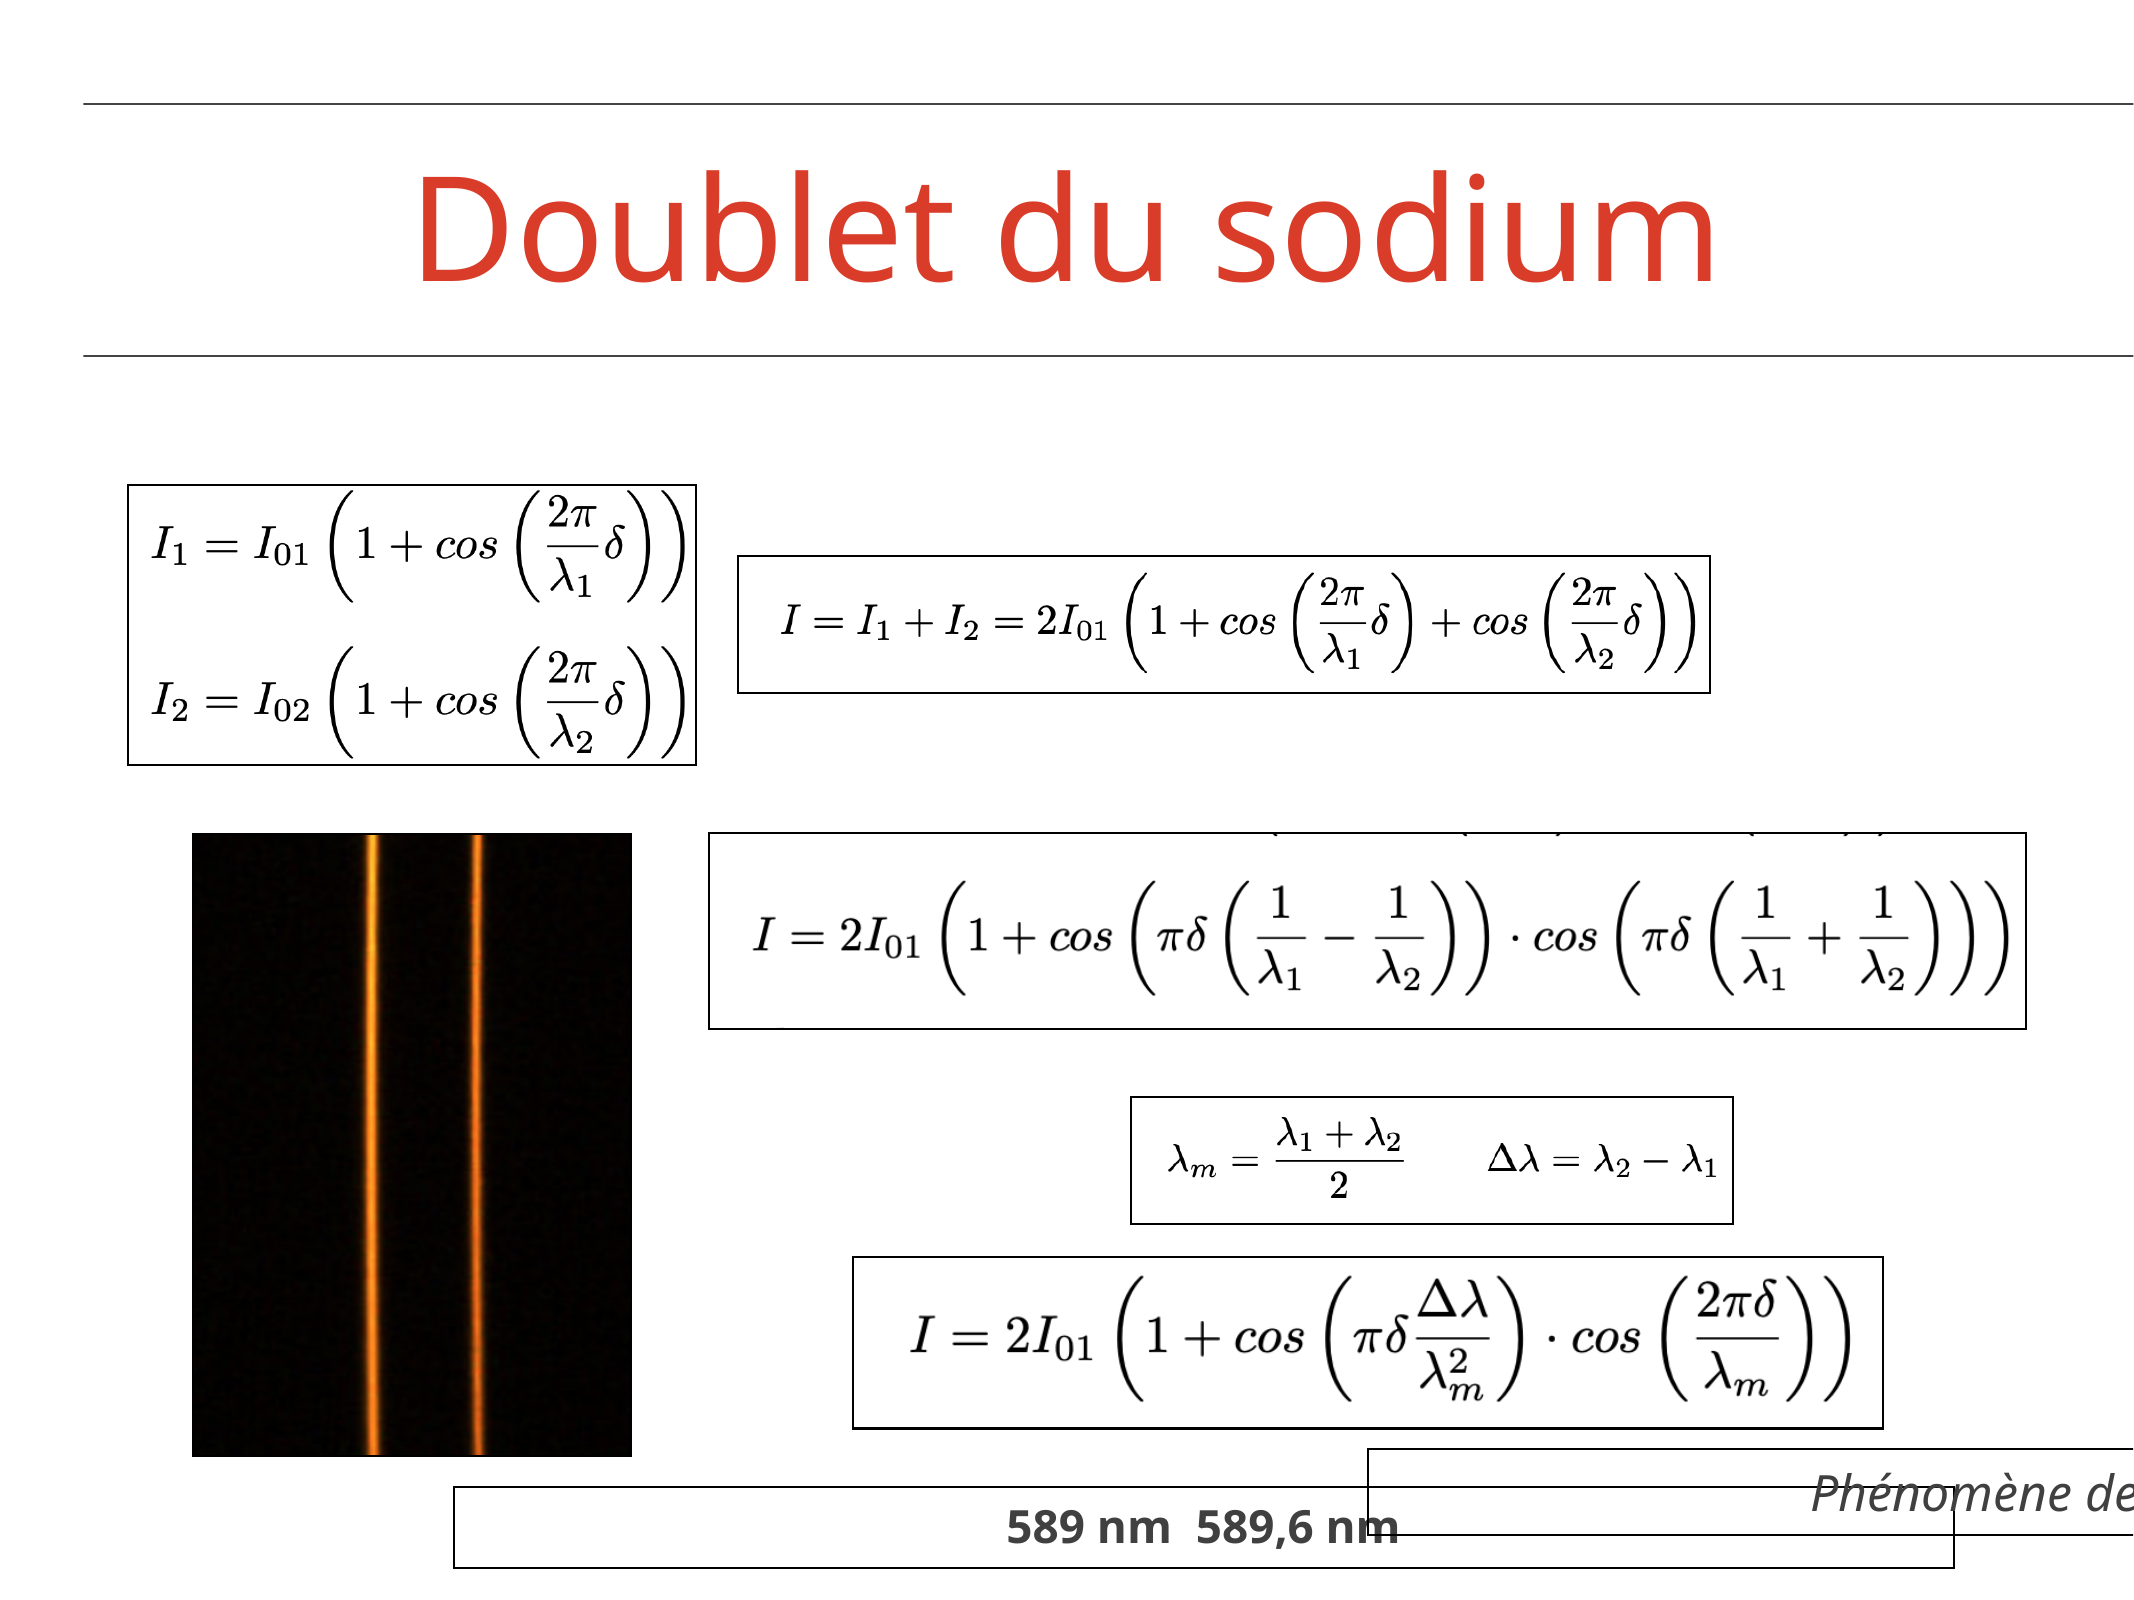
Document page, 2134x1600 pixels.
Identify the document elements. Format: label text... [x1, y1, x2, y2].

text_box Doublet du sodium [83, 131, 2050, 332]
picture [853, 1258, 1882, 1428]
picture [1132, 1098, 1733, 1223]
picture [739, 557, 1710, 693]
text_box 589 nm 589,6 nm [1369, 1522, 1954, 1534]
picture [128, 485, 696, 765]
text_box Phénomène des battements [1367, 1449, 2134, 1522]
text_box 589 nm 589,6 nm [453, 1486, 1954, 1568]
picture [710, 834, 2026, 1029]
picture [193, 834, 631, 1456]
